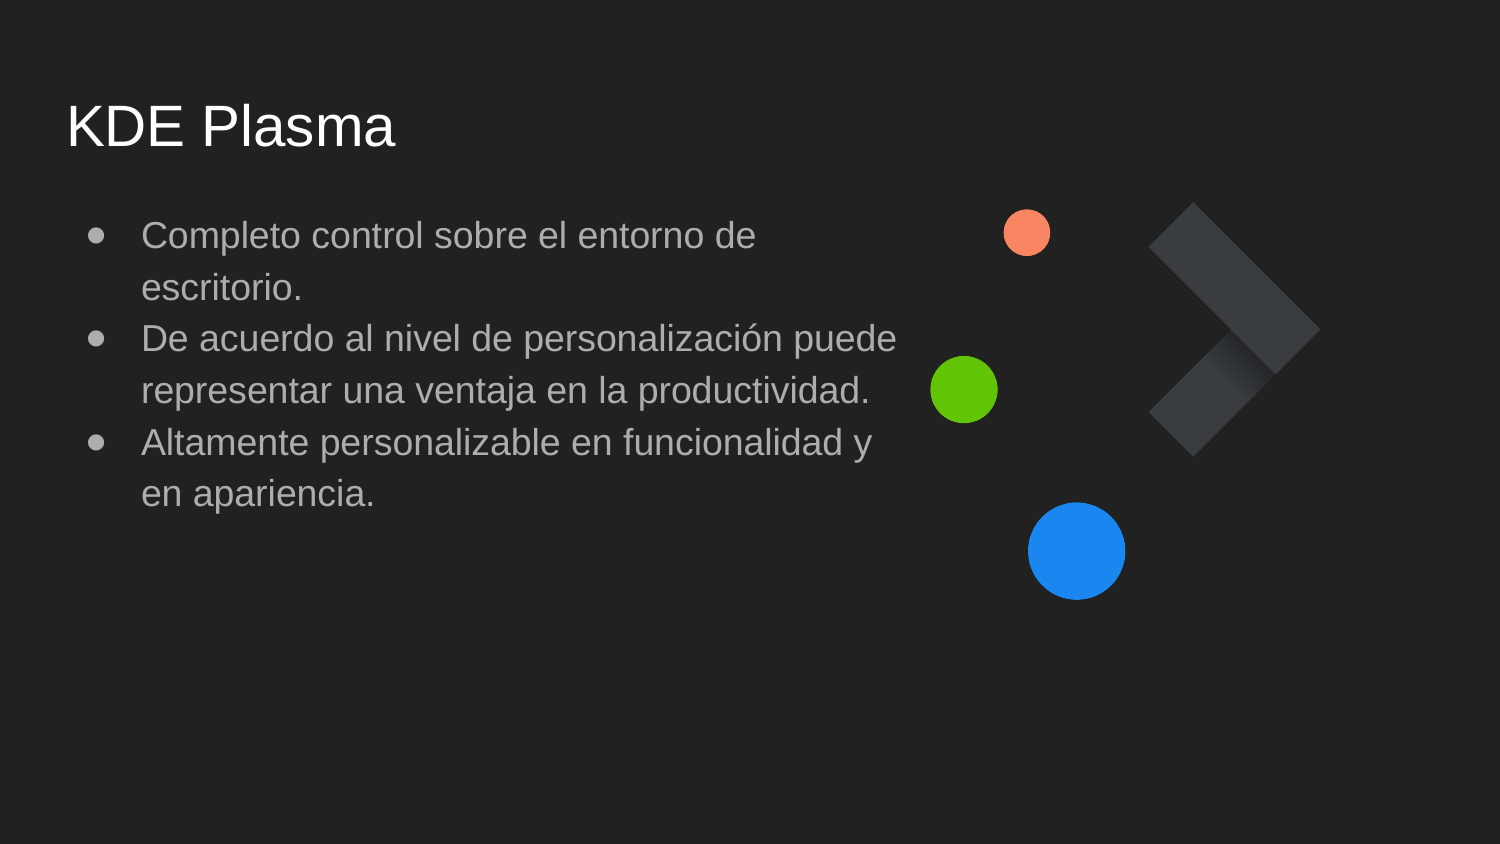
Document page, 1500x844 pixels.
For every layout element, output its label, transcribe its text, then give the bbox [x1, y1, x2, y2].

picture [885, 164, 1366, 646]
list Completo control sobre el entorno de escritorio. De acuerdo al nivel de personalización puede representar una ventaja en la productividad. Altamente personalizable en funcionalidad y en apariencia. [51, 189, 916, 750]
title KDE Plasma [51, 72, 1449, 167]
